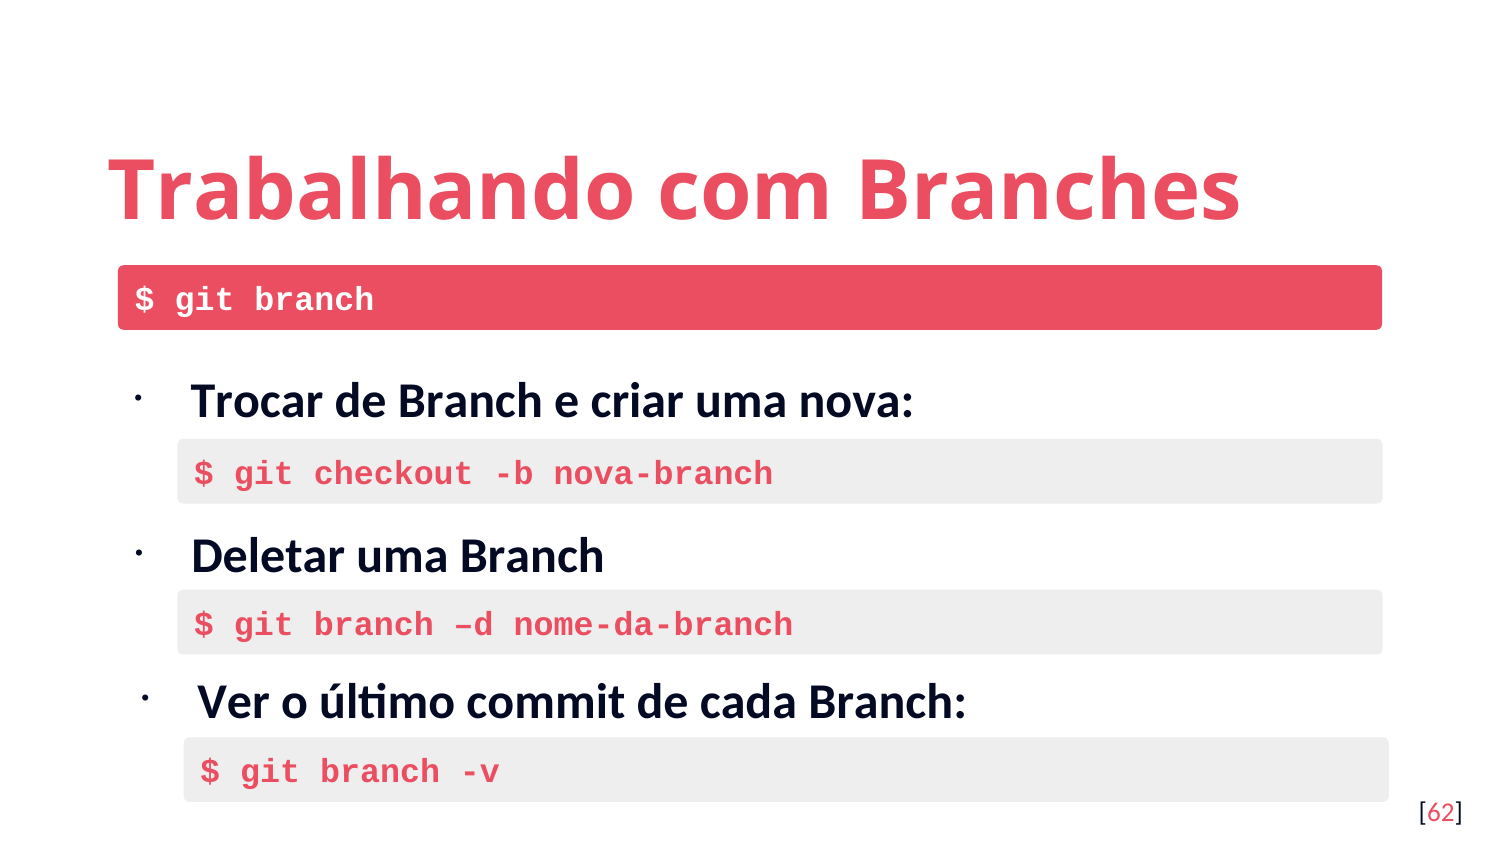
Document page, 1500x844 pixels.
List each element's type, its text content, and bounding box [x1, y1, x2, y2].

text_box Deletar uma Branch [94, 514, 1390, 591]
text_box Trabalhando com Branches [92, 106, 1322, 245]
text_box Trocar de Branch e criar uma nova: [94, 359, 1389, 436]
slide_number [62] [1403, 779, 1494, 844]
text_box $ git checkout -b nova-branch [177, 438, 1383, 504]
text_box $ git branch [117, 265, 1383, 330]
text_box Ver o último commit de cada Branch: [101, 660, 1396, 737]
text_box $ git branch –d nome-da-branch [177, 589, 1383, 655]
text_box $ git branch -v [183, 737, 1389, 802]
